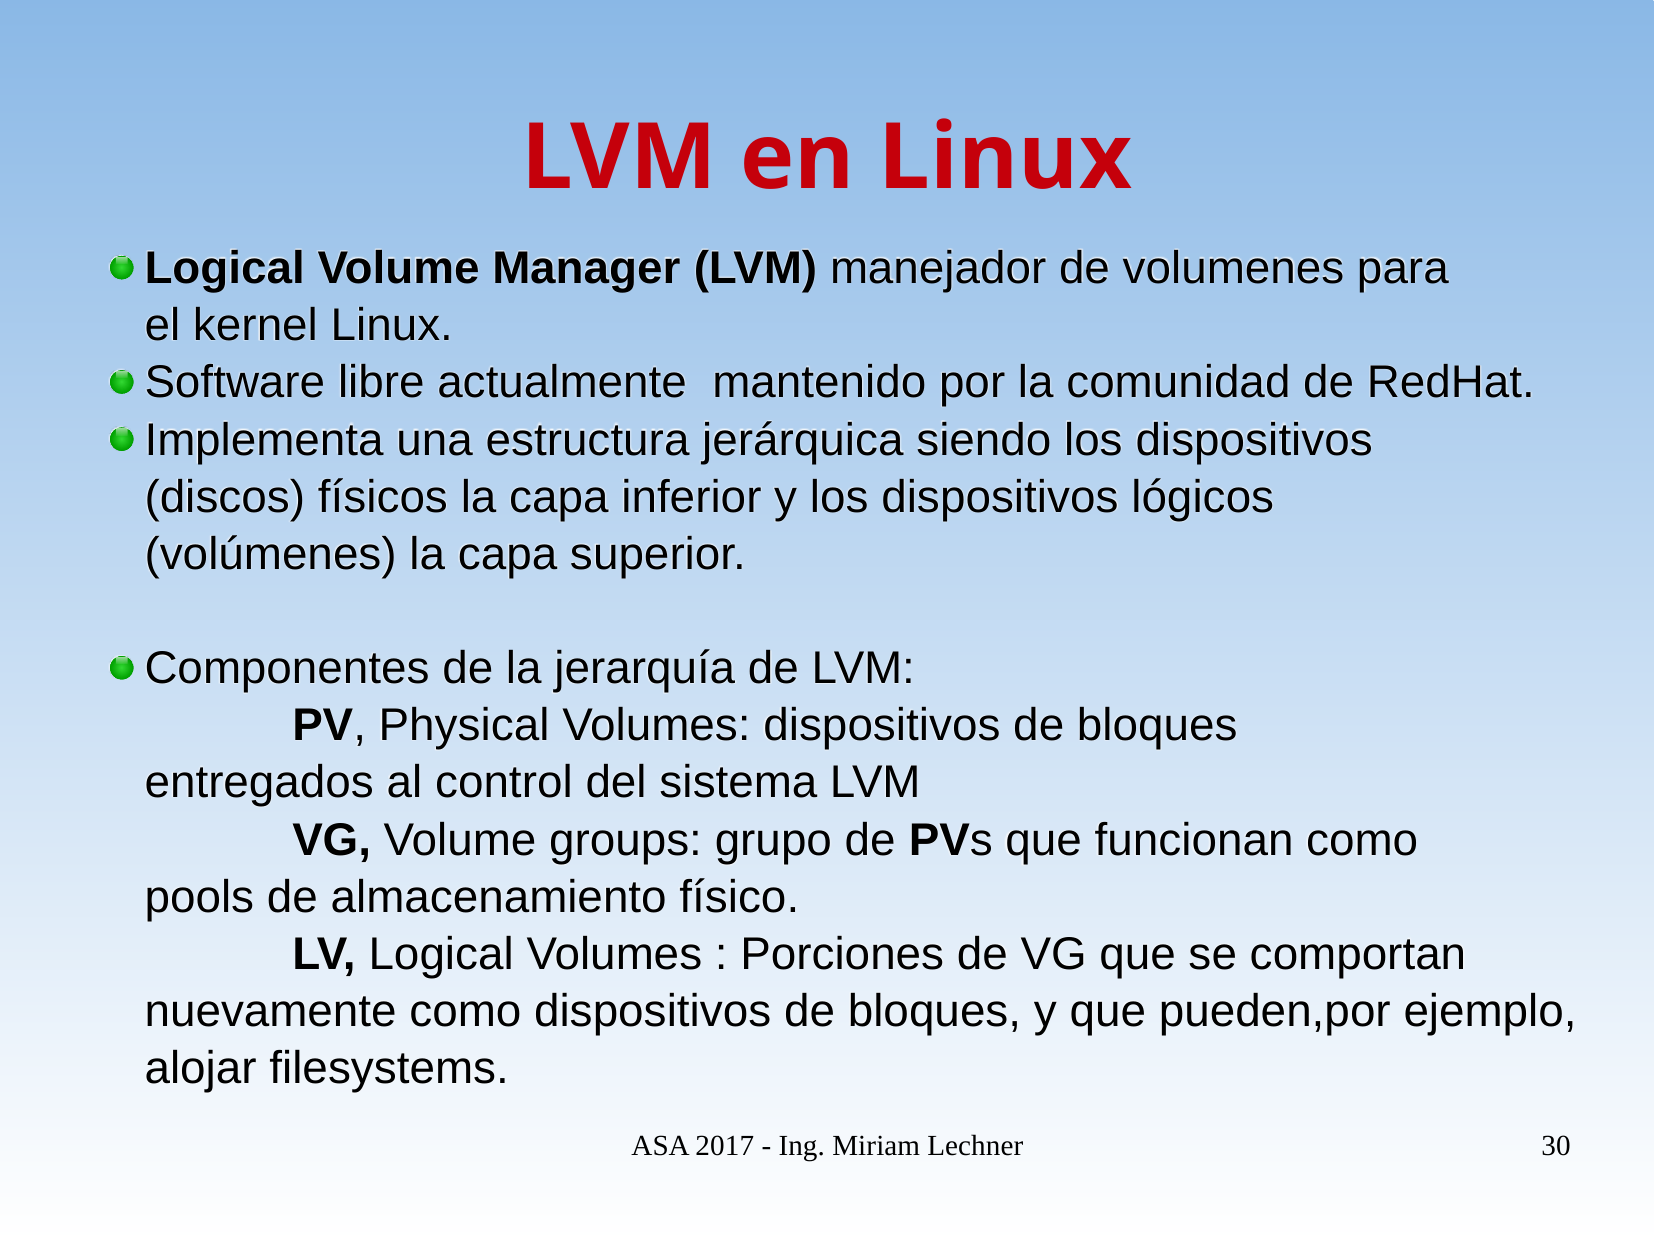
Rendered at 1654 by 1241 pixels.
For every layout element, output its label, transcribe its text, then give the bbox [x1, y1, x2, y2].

text_box Logical Volume Manager (LVM) manejador de volumenes para el kernel Linux. Software libre actualmente mantenido por la comunidad de RedHat. Implementa una estructura jerárquica siendo los dispositivos (discos) físicos la capa inferior y los dispositivos lógicos (volúmenes) la capa superior. Componentes de la jerarquía de LVM: PV, Physical Volumes: dispositivos de bloques entregados al control del sistema LVM VG, Volume groups: grupo de PVs que funcionan como pools de almacenamiento físico. LV, Logical Volumes : Porciones de VG que se comportan nuevamente como dispositivos de bloques, y que pueden,por ejemplo, alojar filesystems. [94, 234, 1593, 1159]
title LVM en Linux [82, 49, 1571, 257]
